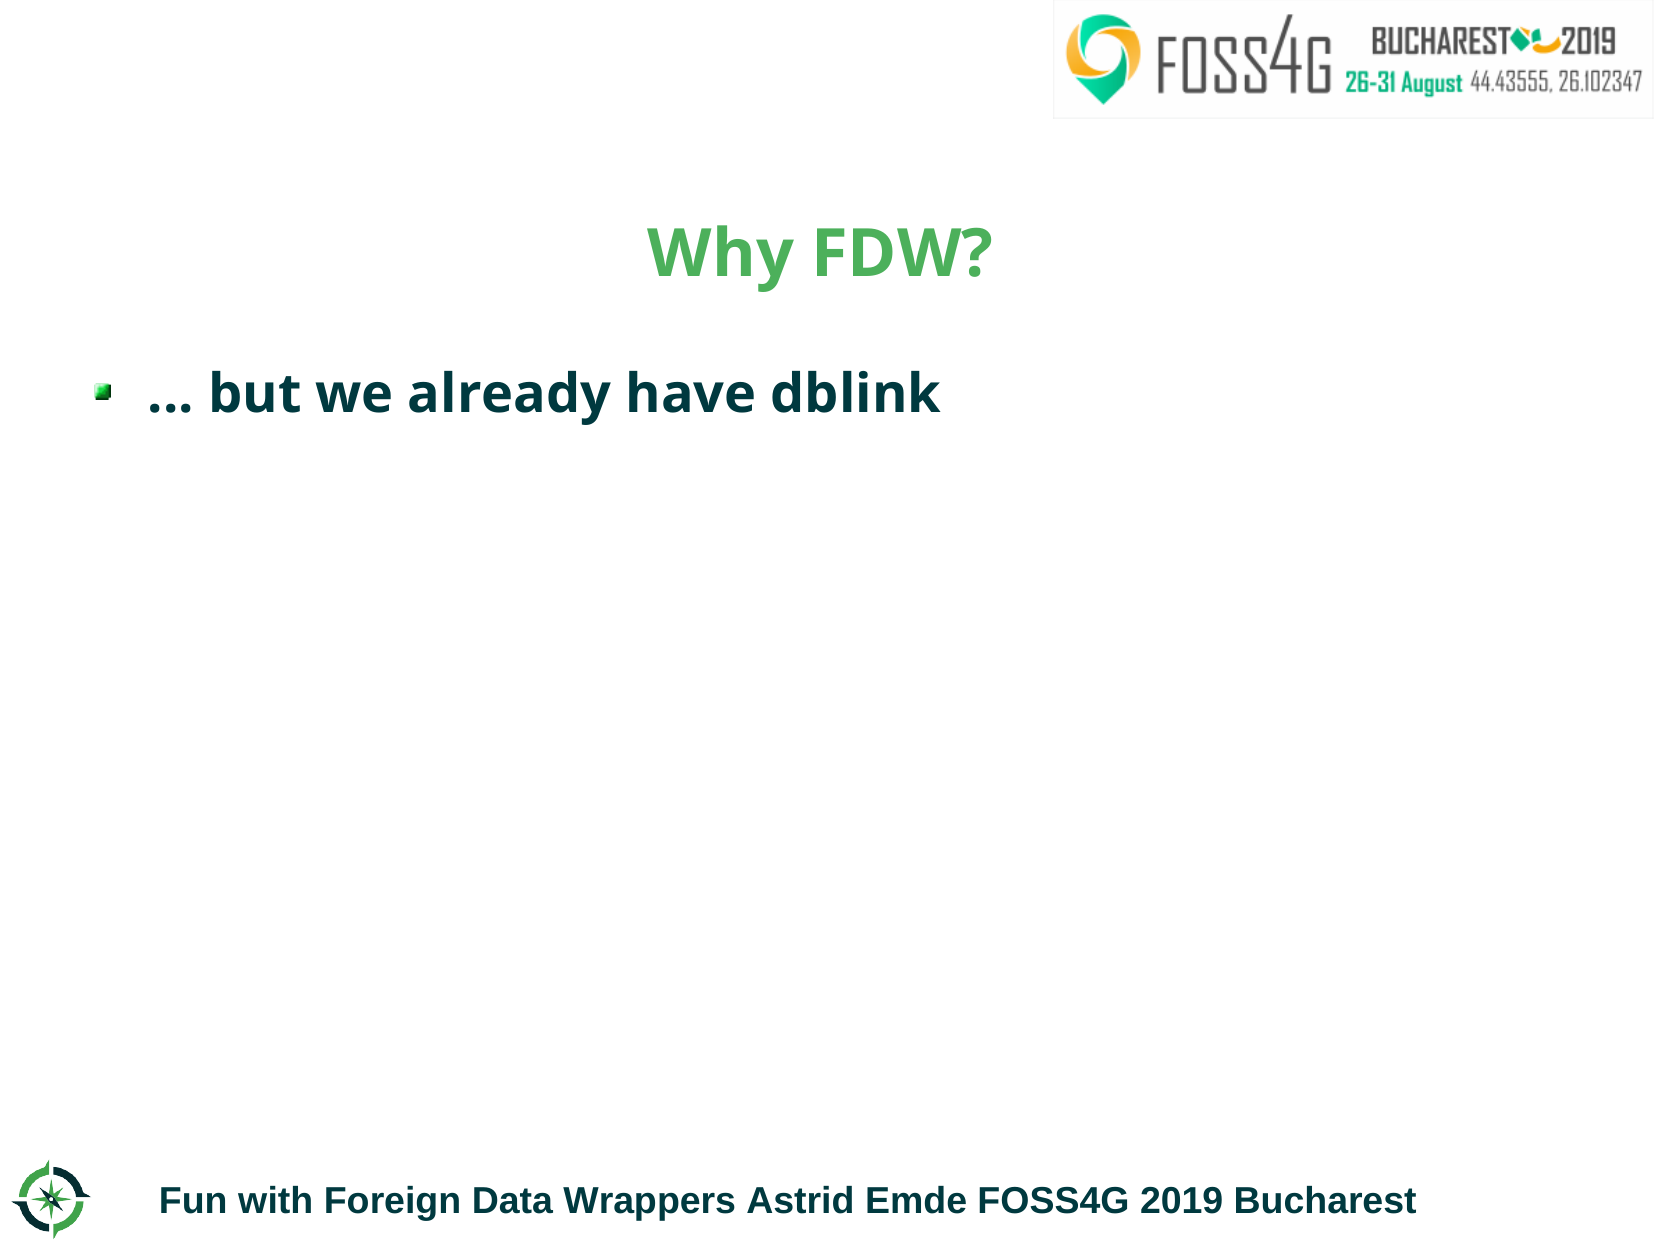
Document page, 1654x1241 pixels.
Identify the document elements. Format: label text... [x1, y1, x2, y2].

picture [1053, 0, 1654, 119]
picture [10, 1158, 92, 1240]
list ... but we already have dblink [76, 354, 1599, 1173]
title Why FDW? [76, 177, 1565, 325]
